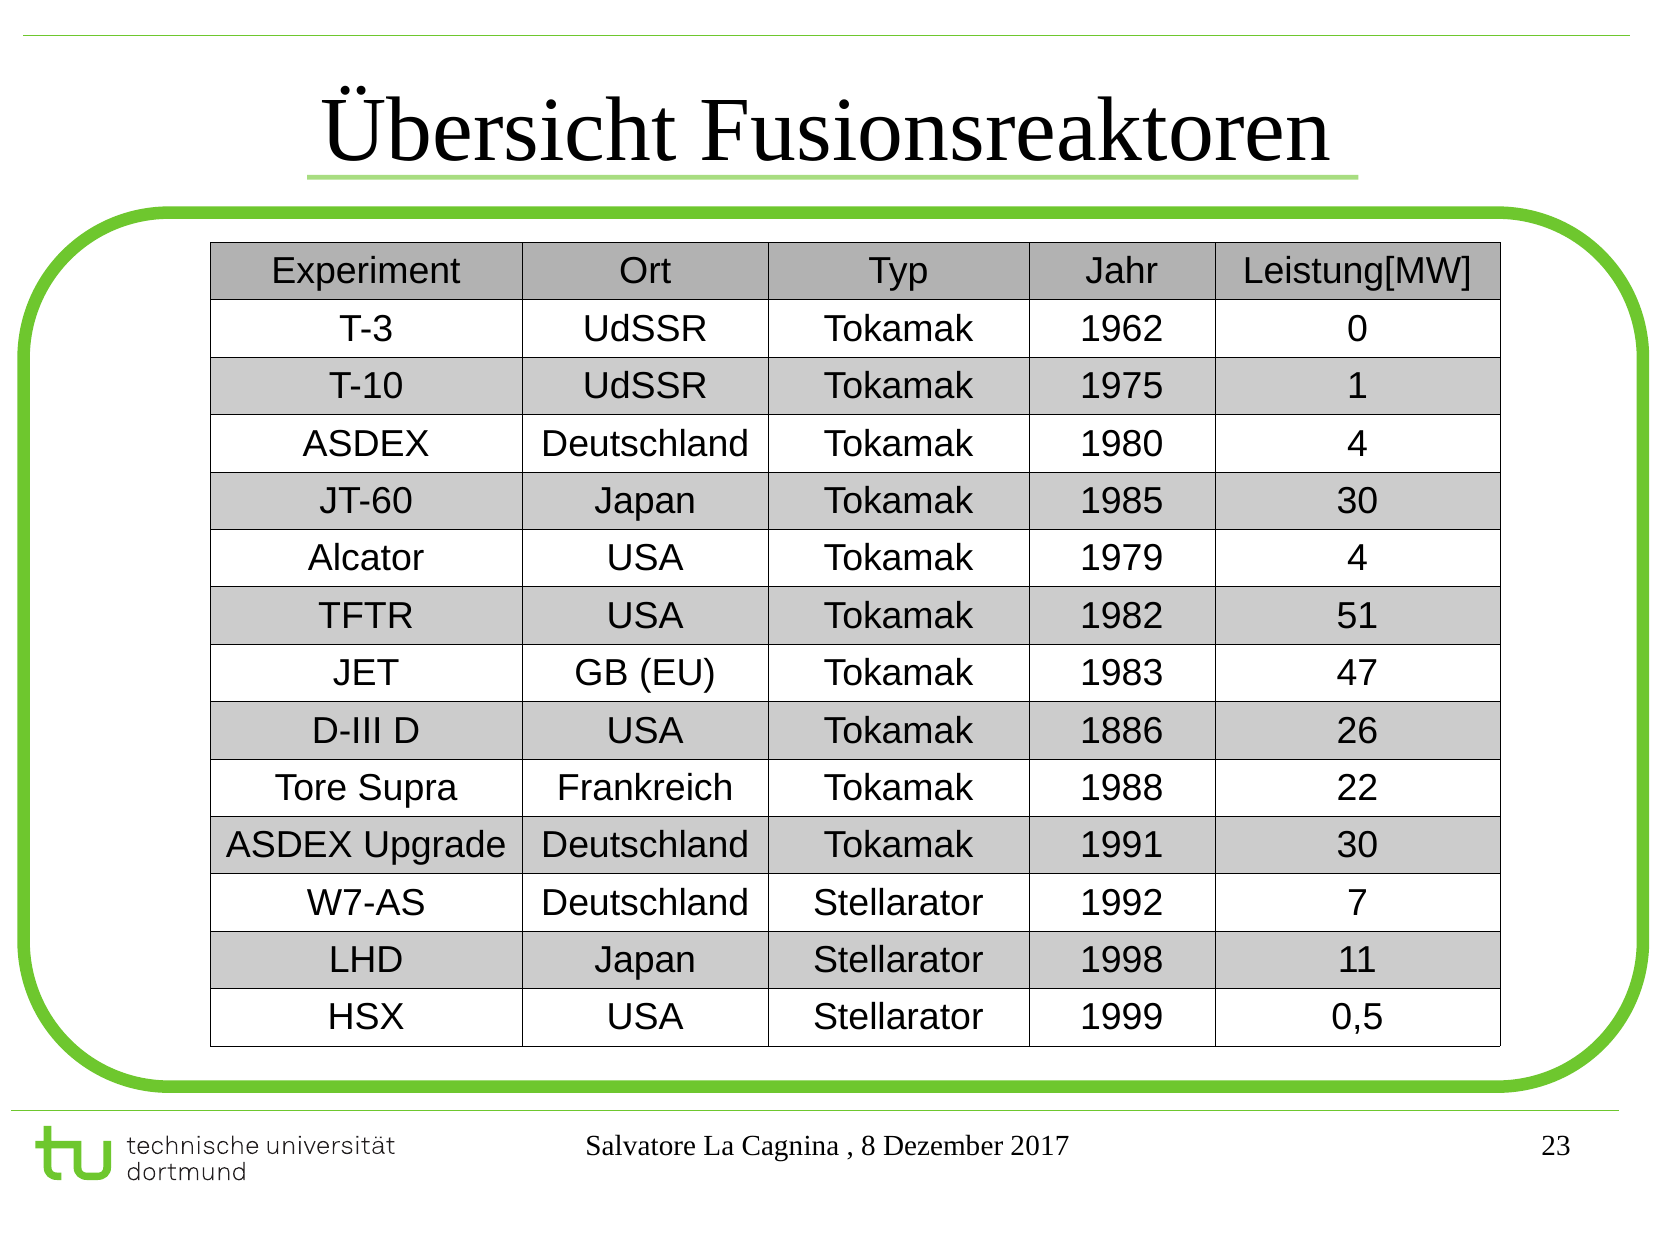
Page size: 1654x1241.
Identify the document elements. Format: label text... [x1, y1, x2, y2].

table_cell 1983 [1030, 645, 1215, 701]
table_cell USA [523, 530, 768, 586]
table_cell Tokamak [769, 473, 1029, 529]
table_cell 47 [1216, 645, 1500, 701]
table_cell HSX [211, 989, 522, 1046]
table_cell 4 [1216, 530, 1500, 586]
table_header Typ [769, 243, 1029, 299]
table_cell Tokamak [769, 300, 1029, 357]
table_cell Deutschland [523, 415, 768, 472]
table_cell T-3 [211, 300, 522, 357]
table_cell 30 [1216, 817, 1500, 873]
table_cell UdSSR [523, 358, 768, 414]
table_cell JT-60 [211, 473, 522, 529]
table_cell Deutschland [523, 874, 768, 931]
table_cell 26 [1216, 702, 1500, 759]
table_cell 1999 [1030, 989, 1215, 1046]
table_cell JET [211, 645, 522, 701]
table_cell Tokamak [769, 702, 1029, 759]
table_cell Japan [523, 932, 768, 988]
table_cell Tokamak [769, 760, 1029, 816]
table_cell ASDEX Upgrade [211, 817, 522, 873]
table_cell 22 [1216, 760, 1500, 816]
table_cell USA [523, 702, 768, 759]
table_cell 1962 [1030, 300, 1215, 357]
table_header Jahr [1030, 243, 1215, 299]
table_cell Stellarator [769, 874, 1029, 931]
table_cell USA [523, 989, 768, 1046]
table_cell 1985 [1030, 473, 1215, 529]
table_cell 1982 [1030, 587, 1215, 644]
table_cell 1975 [1030, 358, 1215, 414]
table_cell 51 [1216, 587, 1500, 644]
table_cell Japan [523, 473, 768, 529]
table_cell Tokamak [769, 587, 1029, 644]
table_cell USA [523, 587, 768, 644]
table_cell 1 [1216, 358, 1500, 414]
table_cell Alcator [211, 530, 522, 586]
table_cell Tokamak [769, 358, 1029, 414]
table_cell 30 [1216, 473, 1500, 529]
table_header Ort [523, 243, 768, 299]
table_cell Tokamak [769, 645, 1029, 701]
table_cell 1992 [1030, 874, 1215, 931]
table_cell Deutschland [523, 817, 768, 873]
table_cell 1979 [1030, 530, 1215, 586]
table_header Experiment [211, 243, 522, 299]
table_cell Stellarator [769, 989, 1029, 1046]
table_cell Frankreich [523, 760, 768, 816]
table_cell Tore Supra [211, 760, 522, 816]
chart [35, 1125, 461, 1241]
table_cell TFTR [211, 587, 522, 644]
table_cell Tokamak [769, 530, 1029, 586]
table_cell 0,5 [1216, 989, 1500, 1046]
table_cell 1991 [1030, 817, 1215, 873]
table_header Leistung[MW] [1216, 243, 1500, 299]
table_cell 7 [1216, 874, 1500, 931]
table_cell 1886 [1030, 702, 1215, 759]
table_cell 4 [1216, 415, 1500, 472]
table_cell 11 [1216, 932, 1500, 988]
table_cell 0 [1216, 300, 1500, 357]
table_cell 1998 [1030, 932, 1215, 988]
table_cell D-III D [211, 702, 522, 759]
table_cell 1980 [1030, 415, 1215, 472]
text_box [23, 212, 1643, 1087]
table_cell GB (EU) [523, 645, 768, 701]
table_cell W7-AS [211, 874, 522, 931]
table_cell Tokamak [769, 817, 1029, 873]
table_cell T-10 [211, 358, 522, 414]
table_cell 1988 [1030, 760, 1215, 816]
table_cell Tokamak [769, 415, 1029, 472]
table_cell ASDEX [211, 415, 522, 472]
title Übersicht Fusionsreaktoren [82, 25, 1571, 233]
table_cell LHD [211, 932, 522, 988]
table_cell Stellarator [769, 932, 1029, 988]
table_cell UdSSR [523, 300, 768, 357]
